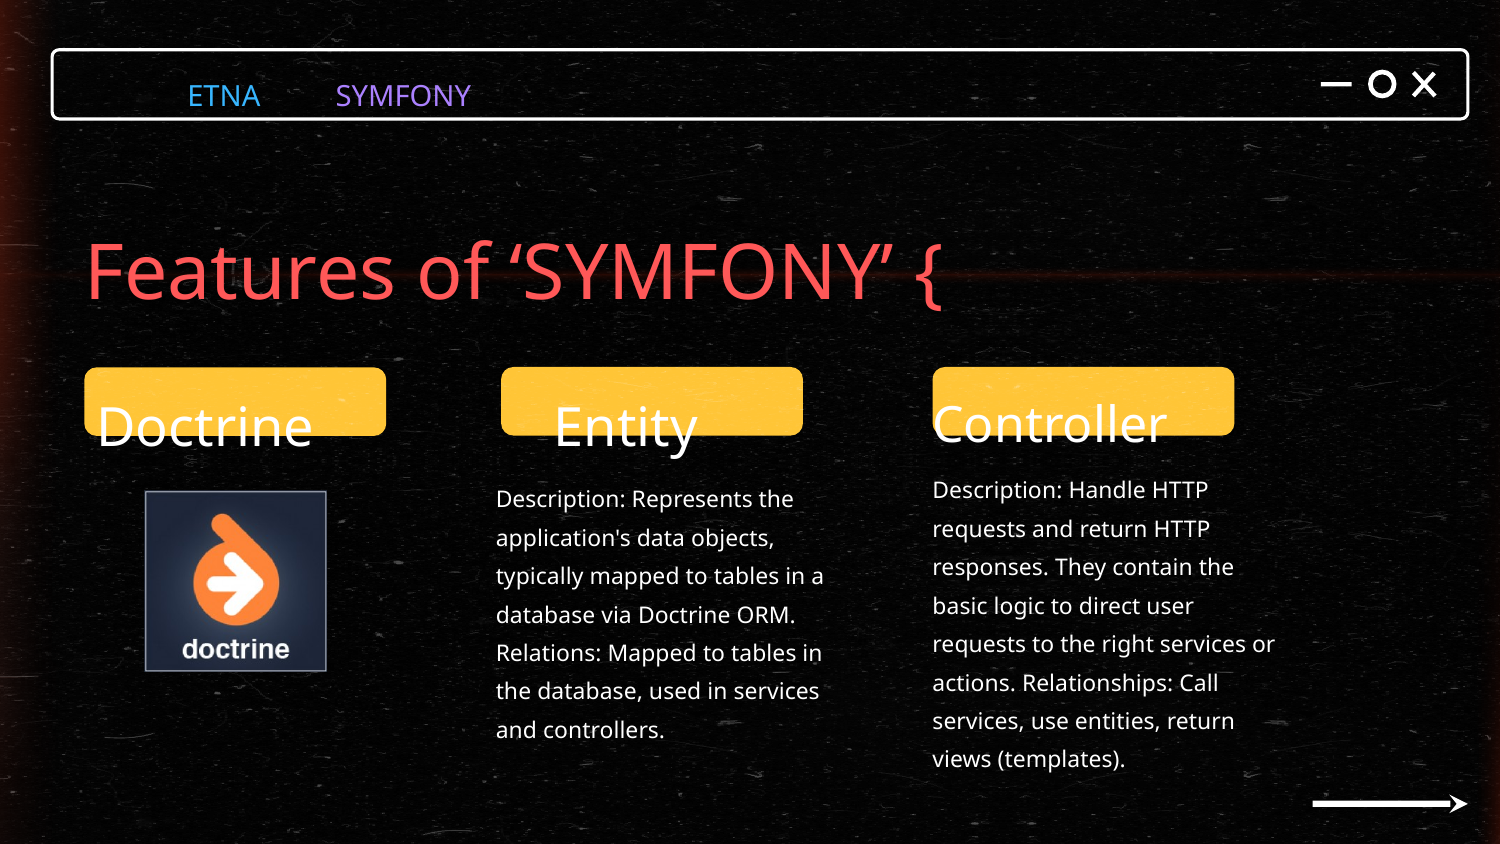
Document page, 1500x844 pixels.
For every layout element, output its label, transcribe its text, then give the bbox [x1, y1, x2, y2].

text_box Features of ‘SYMFONY’ { [84, 185, 1266, 316]
text_box Description: Represents the application's data objects, typically mapped to tables in a database via Doctrine ORM. Relations: Mapped to tables in the database, used in services and controllers. [495, 473, 854, 743]
text_box [0, 0, 1500, 844]
text_box Controller [932, 368, 1291, 453]
text_box Description: Handle HTTP requests and return HTTP responses. They contain the basic logic to direct user requests to the right services or actions. Relationships: Call services, use entities, return views (templates). [932, 464, 1291, 773]
text_box ETNA SYMFONY [84, 63, 575, 113]
text_box Doctrine [96, 366, 411, 458]
text_box Entity [553, 366, 797, 458]
picture [144, 490, 327, 672]
